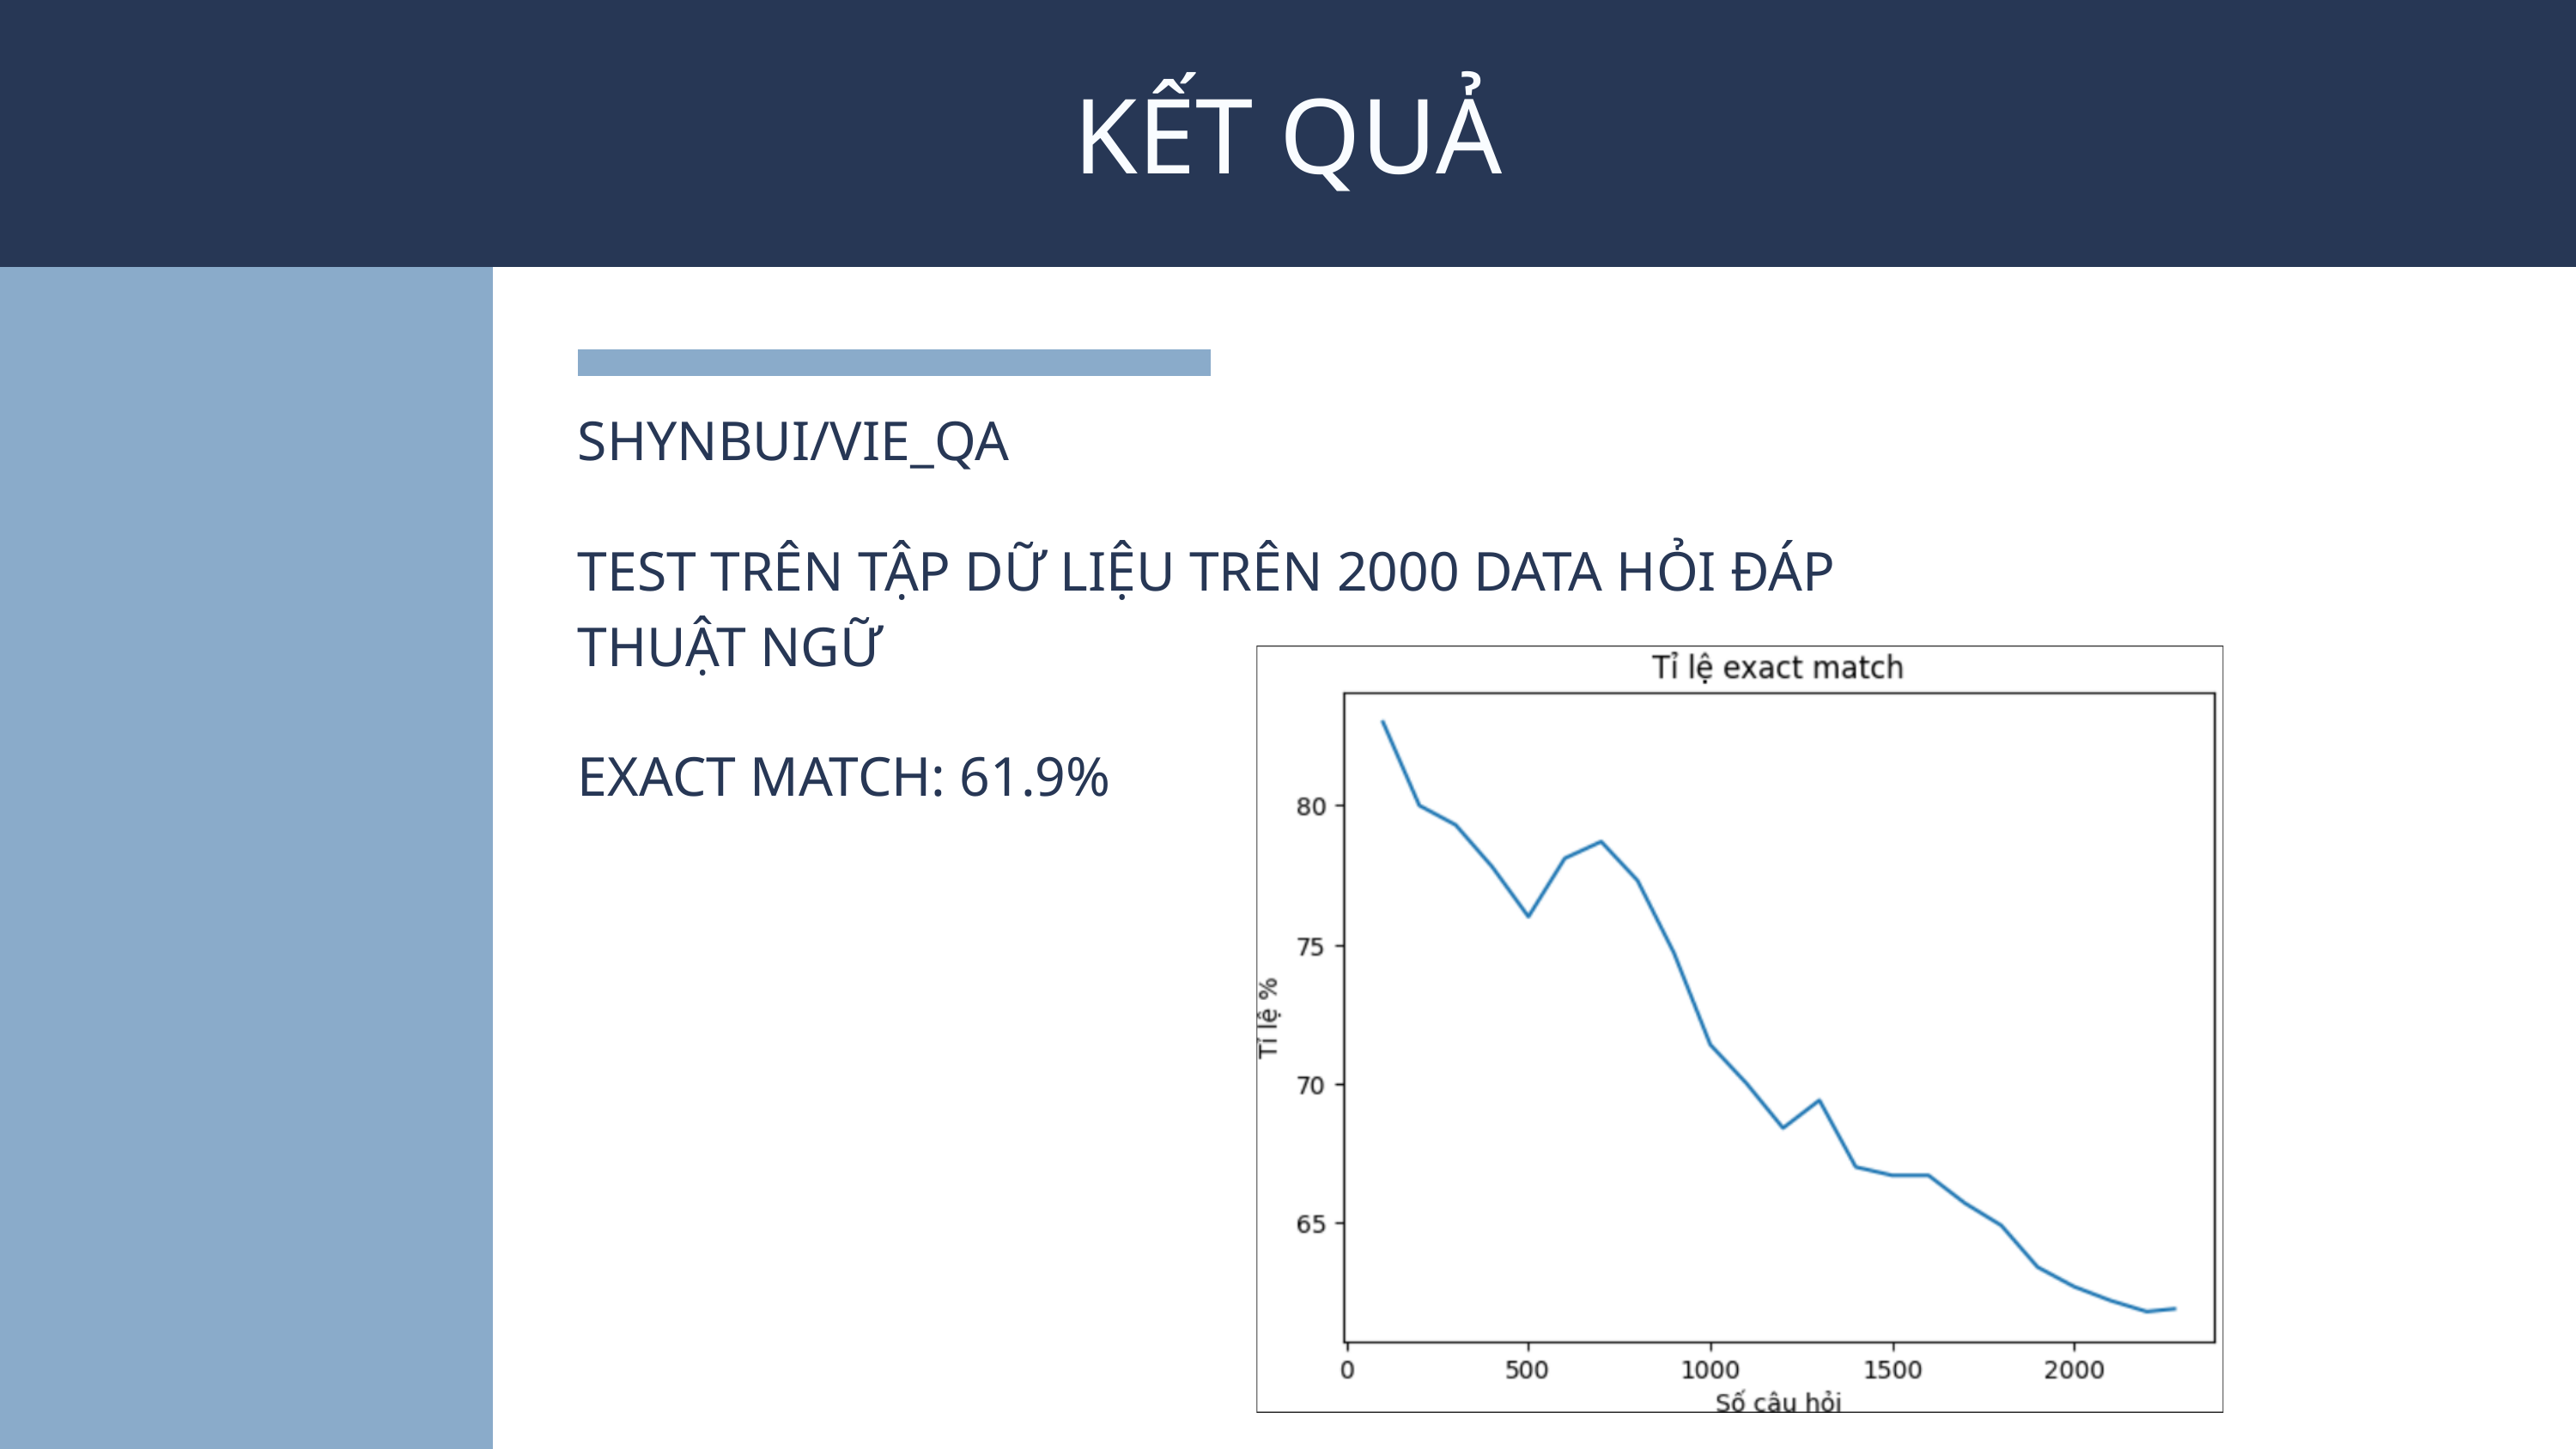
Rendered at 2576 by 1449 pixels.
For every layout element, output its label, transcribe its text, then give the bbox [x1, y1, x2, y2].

text_box EXACT MATCH: 61.9% [577, 731, 1861, 804]
text_box SHYNBUI/VIE_QA [577, 396, 1861, 470]
text_box KẾT QUẢ [301, 70, 2275, 194]
text_box [0, 0, 2576, 1449]
text_box [578, 349, 1211, 376]
text_box TEST TRÊN TẬP DỮ LIỆU TRÊN 2000 DATA HỎI ĐÁP THUẬT NGỮ [577, 526, 1861, 675]
text_box [1256, 646, 2224, 1413]
